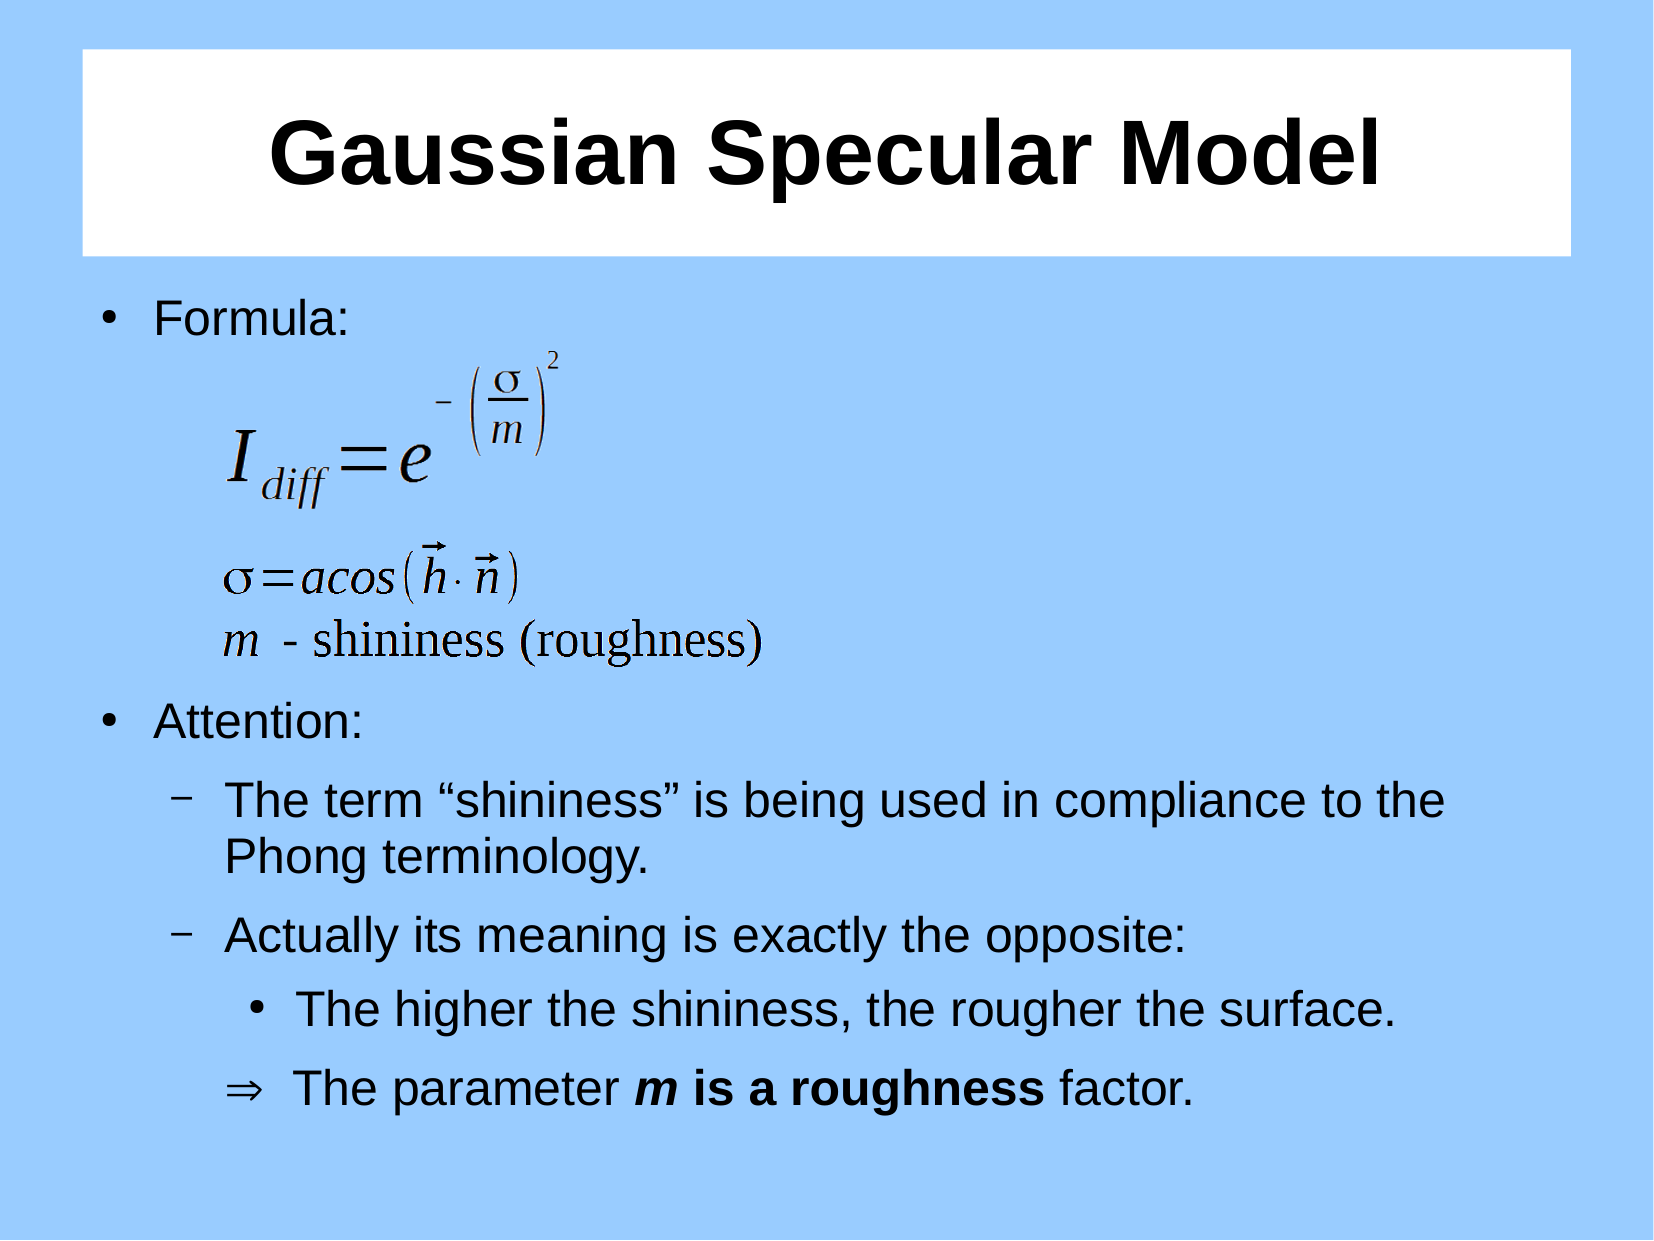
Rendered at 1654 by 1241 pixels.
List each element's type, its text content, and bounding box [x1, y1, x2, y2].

title Gaussian Specular Model [82, 49, 1571, 257]
picture [212, 536, 766, 674]
list Formula: Attention: The term “shininess” is being used in compliance to the Phong terminology. Actually its meaning is exactly the opposite: The higher the shininess, the rougher the surface.  The parameter m is a roughness factor. [82, 290, 1571, 1170]
picture [220, 345, 567, 515]
